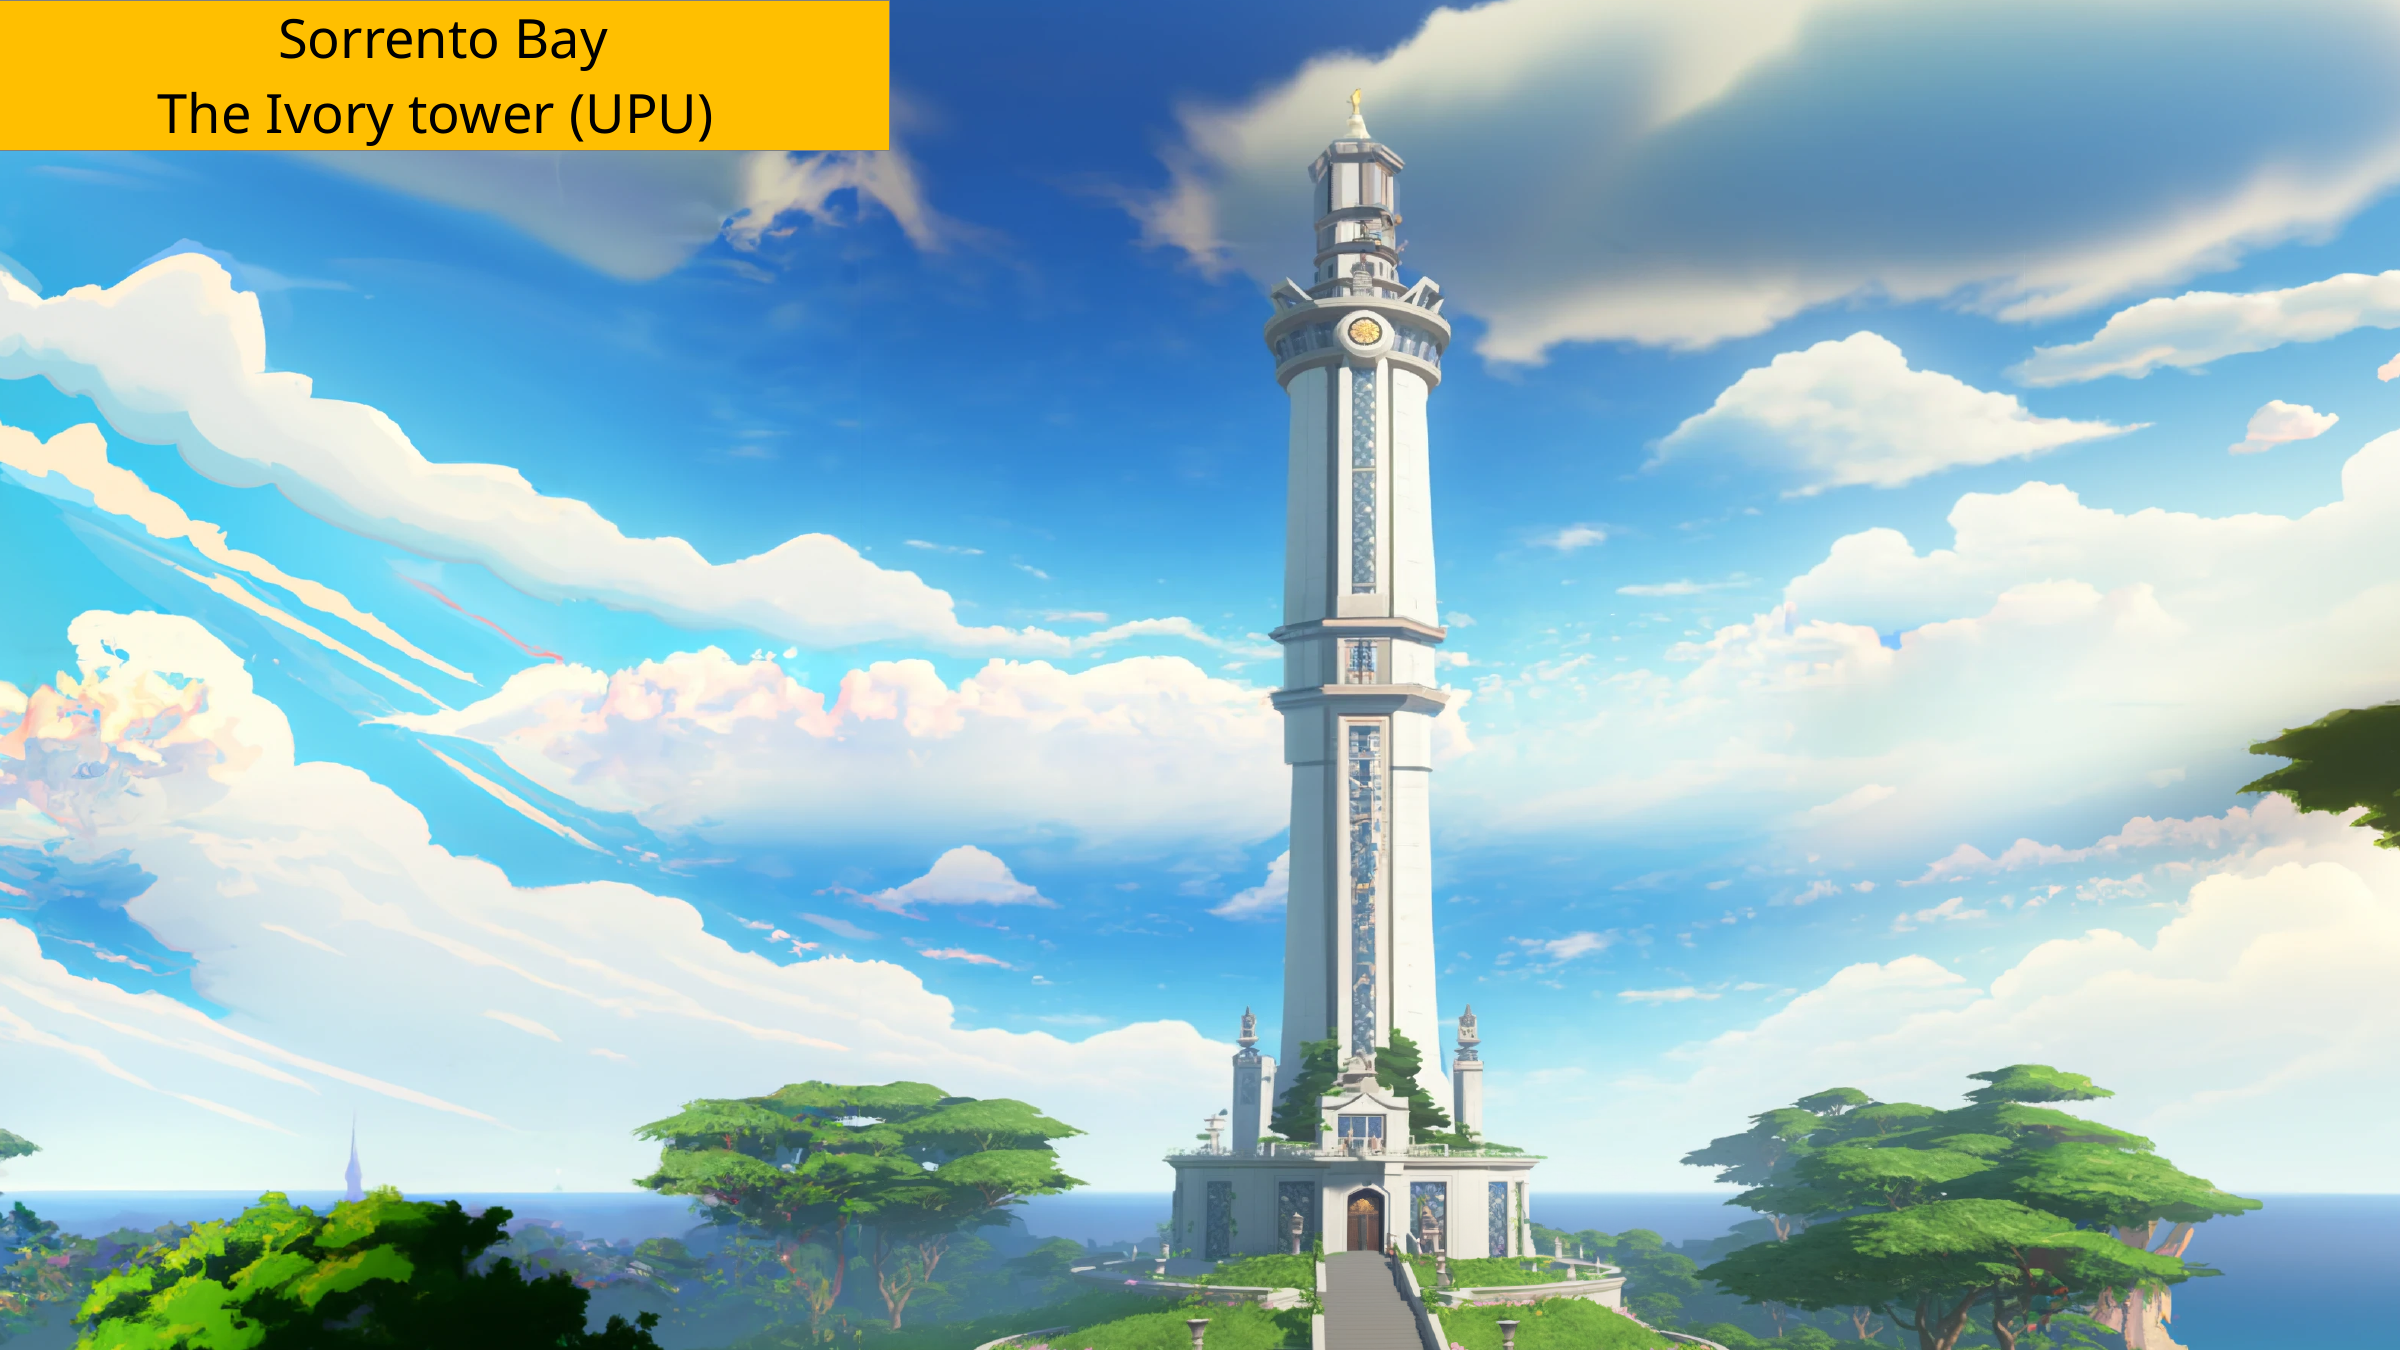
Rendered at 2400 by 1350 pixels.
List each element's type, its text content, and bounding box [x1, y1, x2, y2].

picture [0, 0, 2400, 1350]
text_box Sorrento Bay The Ivory tower (UPU) [0, 0, 890, 151]
